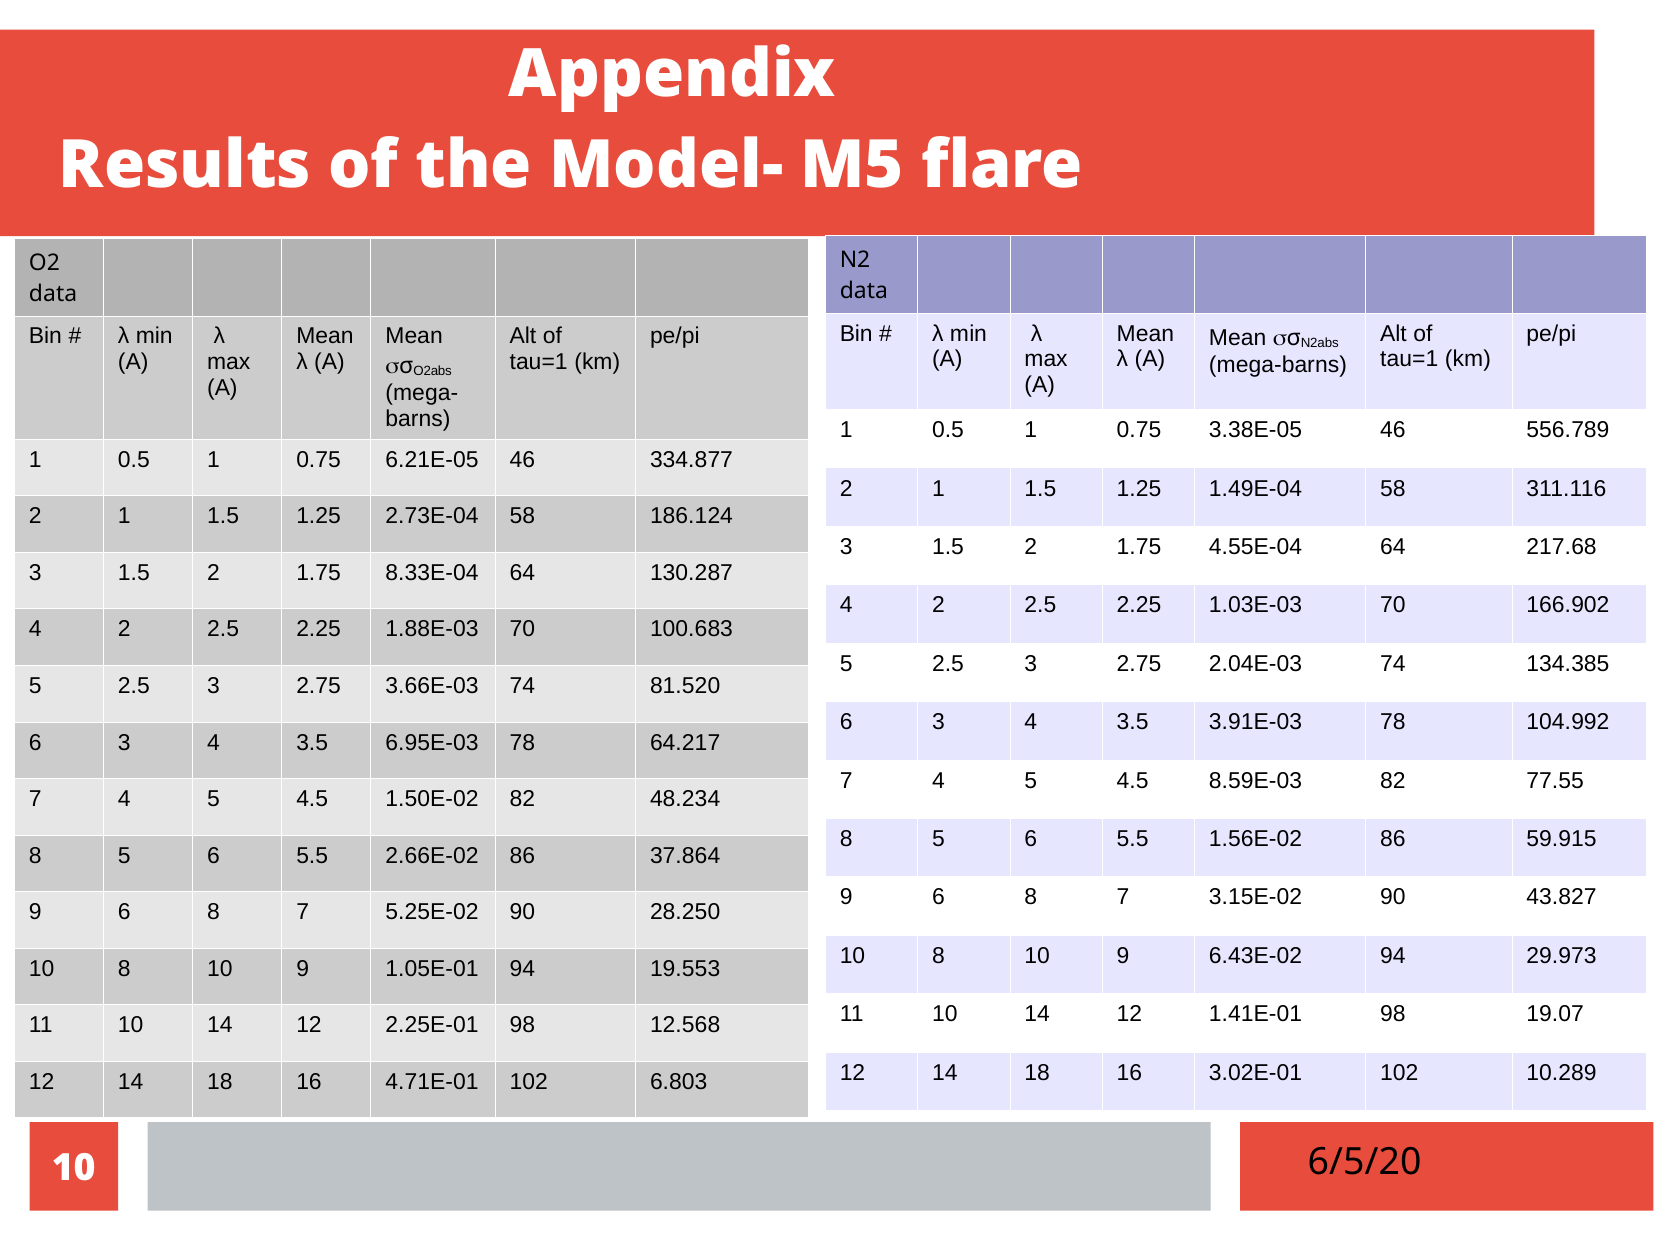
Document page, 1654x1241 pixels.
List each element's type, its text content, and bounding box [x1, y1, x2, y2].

table_cell 4.5 [282, 779, 370, 835]
table_cell 98 [1366, 994, 1512, 1052]
table_cell 1 [15, 440, 103, 495]
table_cell 5 [1011, 761, 1102, 818]
table_cell 64 [496, 553, 635, 608]
table_cell 94 [496, 949, 635, 1004]
table_cell 58 [1366, 468, 1512, 526]
table_cell Mean σN2abs (mega-barns) [1195, 314, 1365, 409]
table_cell 9 [282, 949, 370, 1004]
table_cell 1 [918, 468, 1010, 526]
table_cell 19.553 [636, 949, 808, 1004]
table_cell 11 [15, 1005, 103, 1061]
table_cell Alt of tau=1 (km) [1366, 314, 1512, 409]
table_cell 9 [1103, 936, 1194, 993]
table_cell 29.973 [1513, 936, 1646, 993]
table_cell Mean λ (A) [282, 317, 370, 439]
table_cell 6.43E-02 [1195, 936, 1365, 993]
table_cell 12 [15, 1062, 103, 1117]
table_cell 28.250 [636, 892, 808, 948]
table_cell 12 [826, 1053, 917, 1110]
table_cell 2.66E-02 [371, 836, 495, 891]
table_cell 7 [826, 761, 917, 818]
table_cell 5.5 [1103, 819, 1194, 876]
table_cell 70 [496, 609, 635, 665]
table_cell 134.385 [1513, 644, 1646, 701]
table_cell 5 [193, 779, 281, 835]
table_cell 3.38E-05 [1195, 410, 1365, 467]
table_cell 311.116 [1513, 468, 1646, 526]
table_cell 4 [15, 609, 103, 665]
table_cell 3 [918, 702, 1010, 760]
table_cell 2 [826, 468, 917, 526]
table_cell 1.05E-01 [371, 949, 495, 1004]
table_cell 6.803 [636, 1062, 808, 1117]
table_cell 14 [104, 1062, 192, 1117]
table_cell 90 [496, 892, 635, 948]
table_cell 102 [1366, 1053, 1512, 1110]
table_cell 1.25 [282, 496, 370, 552]
table_cell 18 [1011, 1053, 1102, 1110]
table_header [1011, 236, 1102, 313]
table_cell 1.5 [193, 496, 281, 552]
table_header [1195, 236, 1365, 313]
table_cell 9 [826, 877, 917, 935]
table_cell 2.75 [1103, 644, 1194, 701]
table_cell 0.5 [918, 410, 1010, 467]
table_cell 6 [104, 892, 192, 948]
table_cell 64.217 [636, 723, 808, 778]
table_cell 82 [1366, 761, 1512, 818]
table_cell 1 [826, 410, 917, 467]
table_cell 8 [918, 936, 1010, 993]
table_cell 2 [104, 609, 192, 665]
table_cell 8.33E-04 [371, 553, 495, 608]
table_cell 19.07 [1513, 994, 1646, 1052]
table_cell 43.827 [1513, 877, 1646, 935]
table_cell 10 [15, 949, 103, 1004]
table_cell 5 [104, 836, 192, 891]
table_cell 5.5 [282, 836, 370, 891]
table_cell 59.915 [1513, 819, 1646, 876]
table_cell 2.25 [282, 609, 370, 665]
table_cell 3 [1011, 644, 1102, 701]
table_cell 1.88E-03 [371, 609, 495, 665]
table_cell 5 [826, 644, 917, 701]
table_cell 14 [193, 1005, 281, 1061]
table_cell 4.71E-01 [371, 1062, 495, 1117]
table_cell 4 [1011, 702, 1102, 760]
table_cell 100.683 [636, 609, 808, 665]
table_cell 6.95E-03 [371, 723, 495, 778]
table_cell 74 [1366, 644, 1512, 701]
table_cell 2.5 [104, 666, 192, 722]
table_cell 7 [282, 892, 370, 948]
table_cell 3 [193, 666, 281, 722]
table_cell λ max (A) [193, 317, 281, 439]
table_cell 90 [1366, 877, 1512, 935]
table_cell 2.73E-04 [371, 496, 495, 552]
table_cell 10 [104, 1005, 192, 1061]
table_cell 10 [826, 936, 917, 993]
table_cell 1.75 [282, 553, 370, 608]
table_cell 4.5 [1103, 761, 1194, 818]
table_cell 6 [15, 723, 103, 778]
table_cell 5 [918, 819, 1010, 876]
table_cell 2.5 [918, 644, 1010, 701]
table_cell 10 [193, 949, 281, 1004]
table_cell 10 [918, 994, 1010, 1052]
table_cell 7 [15, 779, 103, 835]
table_header [282, 239, 370, 316]
table_cell 1.56E-02 [1195, 819, 1365, 876]
table_cell 74 [496, 666, 635, 722]
table_cell 6 [1011, 819, 1102, 876]
table_cell 12.568 [636, 1005, 808, 1061]
table_cell 4 [918, 761, 1010, 818]
table_cell Mean σO2abs (mega-barns) [371, 317, 495, 439]
table_cell 2.5 [1011, 585, 1102, 643]
table_cell 3.5 [1103, 702, 1194, 760]
table_cell 98 [496, 1005, 635, 1061]
table_cell 6 [193, 836, 281, 891]
table_cell 86 [496, 836, 635, 891]
table_cell 16 [1103, 1053, 1194, 1110]
table_header [918, 236, 1010, 313]
table_header [1103, 236, 1194, 313]
table_cell 8 [104, 949, 192, 1004]
table_cell 8 [826, 819, 917, 876]
table_header [1366, 236, 1512, 313]
table_cell 1 [193, 440, 281, 495]
table_cell 78 [496, 723, 635, 778]
table_cell 1.5 [1011, 468, 1102, 526]
table_cell 130.287 [636, 553, 808, 608]
table_cell 217.68 [1513, 527, 1646, 584]
table_cell 3 [826, 527, 917, 584]
table_cell 556.789 [1513, 410, 1646, 467]
table_cell 7 [1103, 877, 1194, 935]
table_cell 78 [1366, 702, 1512, 760]
table_cell 4 [104, 779, 192, 835]
table_cell 1.50E-02 [371, 779, 495, 835]
table_cell 0.75 [282, 440, 370, 495]
title Appendix Results of the Model- M5 flare [59, 59, 1595, 207]
table_cell 3.15E-02 [1195, 877, 1365, 935]
table_cell 6.21E-05 [371, 440, 495, 495]
table_header [636, 239, 808, 316]
table_cell 104.992 [1513, 702, 1646, 760]
table_cell 8 [15, 836, 103, 891]
table_cell λ min (A) [918, 314, 1010, 409]
table_cell 2 [15, 496, 103, 552]
table_cell 86 [1366, 819, 1512, 876]
table_header O2 data [15, 239, 103, 316]
table_header [104, 239, 192, 316]
table_cell λ max (A) [1011, 314, 1102, 409]
table_cell 4.55E-04 [1195, 527, 1365, 584]
table_cell 2.25E-01 [371, 1005, 495, 1061]
table_cell 11 [826, 994, 917, 1052]
table_cell 14 [1011, 994, 1102, 1052]
table_cell 2 [918, 585, 1010, 643]
table_cell 102 [496, 1062, 635, 1117]
table_cell pe/pi [636, 317, 808, 439]
table_cell 3.91E-03 [1195, 702, 1365, 760]
table_cell 3 [15, 553, 103, 608]
table_cell 1.49E-04 [1195, 468, 1365, 526]
table_cell 58 [496, 496, 635, 552]
table_cell 37.864 [636, 836, 808, 891]
table_cell 1.5 [918, 527, 1010, 584]
table_cell 2.75 [282, 666, 370, 722]
table_header [496, 239, 635, 316]
table_cell 12 [1103, 994, 1194, 1052]
table_cell Bin # [15, 317, 103, 439]
table_cell 3 [104, 723, 192, 778]
table_header [193, 239, 281, 316]
table_cell λ min (A) [104, 317, 192, 439]
table_cell 8.59E-03 [1195, 761, 1365, 818]
table_cell 46 [496, 440, 635, 495]
table_cell 5.25E-02 [371, 892, 495, 948]
text_box 6/5/20 [1292, 1126, 1486, 1186]
table_cell Alt of tau=1 (km) [496, 317, 635, 439]
table_cell 186.124 [636, 496, 808, 552]
table_cell Bin # [826, 314, 917, 409]
table_cell 1.25 [1103, 468, 1194, 526]
table_cell 0.75 [1103, 410, 1194, 467]
table_cell 70 [1366, 585, 1512, 643]
table_cell 3.66E-03 [371, 666, 495, 722]
table_cell 0.5 [104, 440, 192, 495]
table_cell 94 [1366, 936, 1512, 993]
table_cell 4 [193, 723, 281, 778]
table_cell 1 [1011, 410, 1102, 467]
table_cell 64 [1366, 527, 1512, 584]
table_cell 81.520 [636, 666, 808, 722]
table_cell 2.04E-03 [1195, 644, 1365, 701]
table_cell 2.25 [1103, 585, 1194, 643]
table_cell pe/pi [1513, 314, 1646, 409]
table_cell 4 [826, 585, 917, 643]
table_cell 1.03E-03 [1195, 585, 1365, 643]
table_cell 334.877 [636, 440, 808, 495]
table_cell 48.234 [636, 779, 808, 835]
table_cell 2 [1011, 527, 1102, 584]
table_cell 3.02E-01 [1195, 1053, 1365, 1110]
table_cell 5 [15, 666, 103, 722]
table_cell 10 [1011, 936, 1102, 993]
table_cell 18 [193, 1062, 281, 1117]
table_cell 1.41E-01 [1195, 994, 1365, 1052]
table_cell 2 [193, 553, 281, 608]
table_cell 8 [193, 892, 281, 948]
table_cell 6 [918, 877, 1010, 935]
table_cell 1 [104, 496, 192, 552]
table_cell 166.902 [1513, 585, 1646, 643]
table_header N2 data [826, 236, 917, 313]
table_cell 77.55 [1513, 761, 1646, 818]
table_header [371, 239, 495, 316]
table_cell 14 [918, 1053, 1010, 1110]
table_cell Mean λ (A) [1103, 314, 1194, 409]
table_cell 12 [282, 1005, 370, 1061]
table_cell 46 [1366, 410, 1512, 467]
table_cell 9 [15, 892, 103, 948]
table_cell 3.5 [282, 723, 370, 778]
table_cell 2.5 [193, 609, 281, 665]
table_header [1513, 236, 1646, 313]
table_cell 8 [1011, 877, 1102, 935]
table_cell 1.5 [104, 553, 192, 608]
table_cell 6 [826, 702, 917, 760]
table_cell 16 [282, 1062, 370, 1117]
table_cell 10.289 [1513, 1053, 1646, 1110]
table_cell 82 [496, 779, 635, 835]
table_cell 1.75 [1103, 527, 1194, 584]
